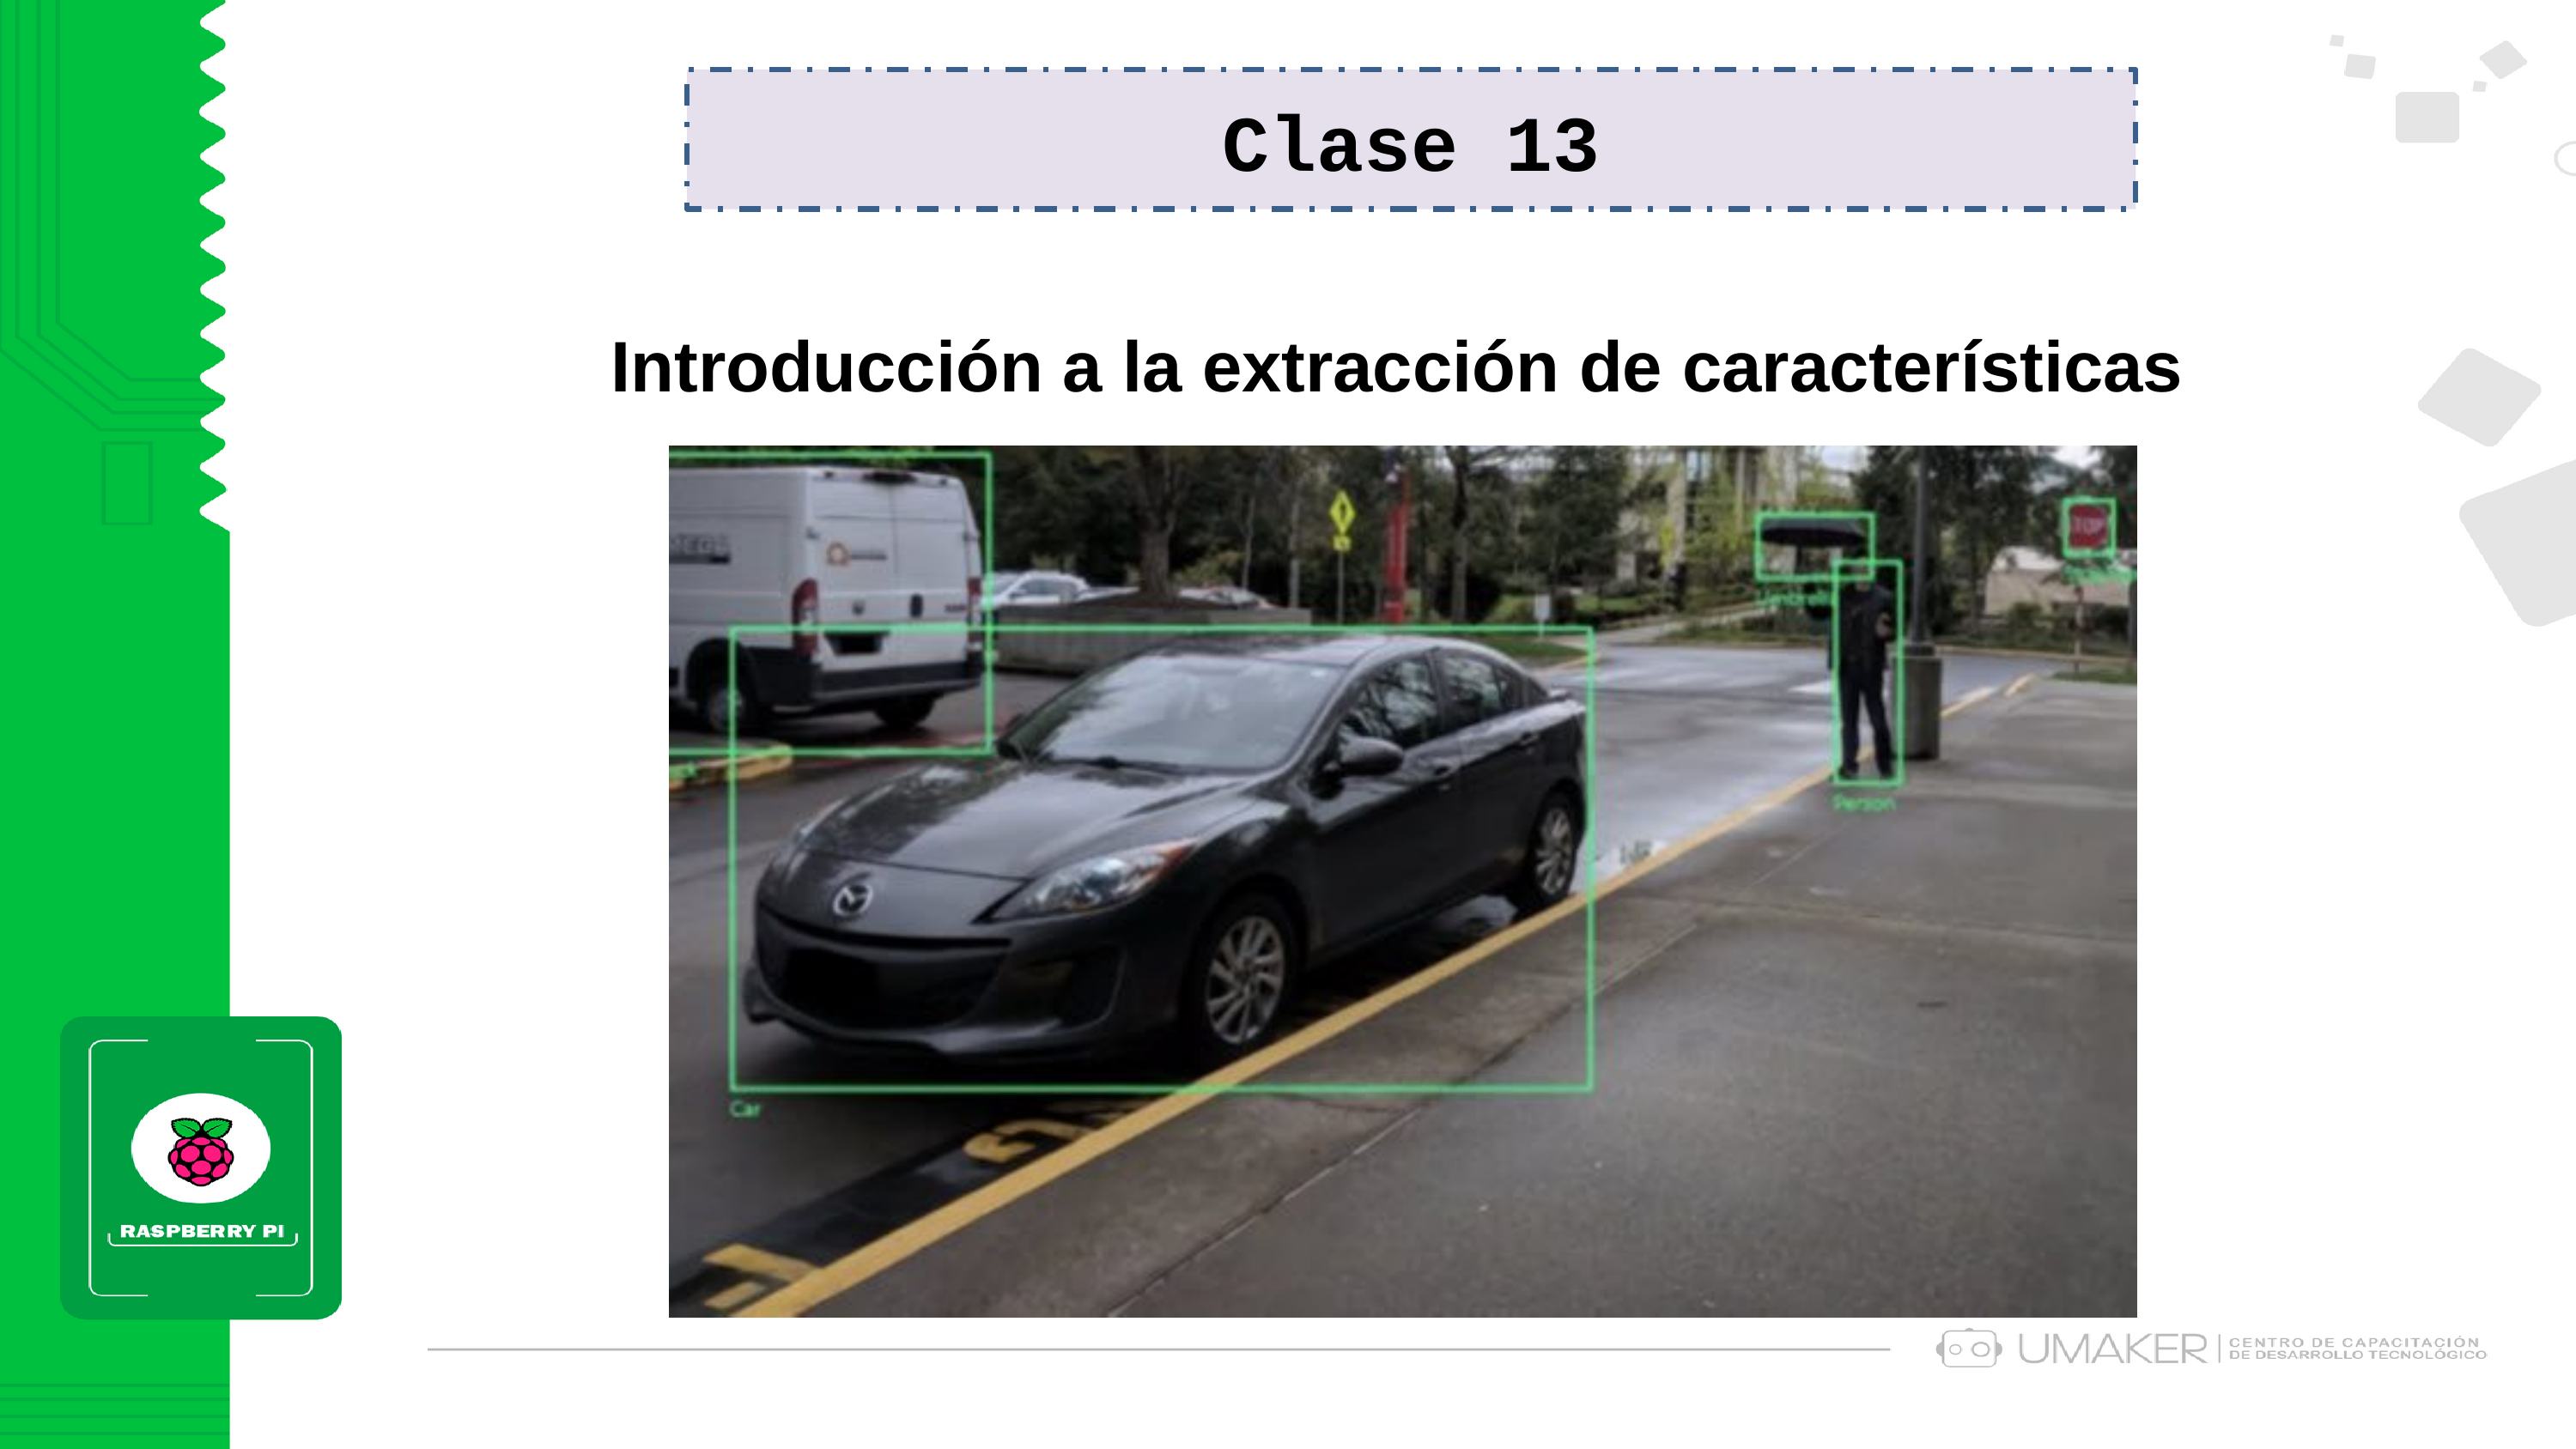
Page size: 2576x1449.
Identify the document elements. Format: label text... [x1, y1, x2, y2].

picture [0, 0, 2576, 1449]
text_box Clase 13 [687, 70, 2136, 209]
text_box Introducción a la extracción de características [331, 314, 2465, 1207]
